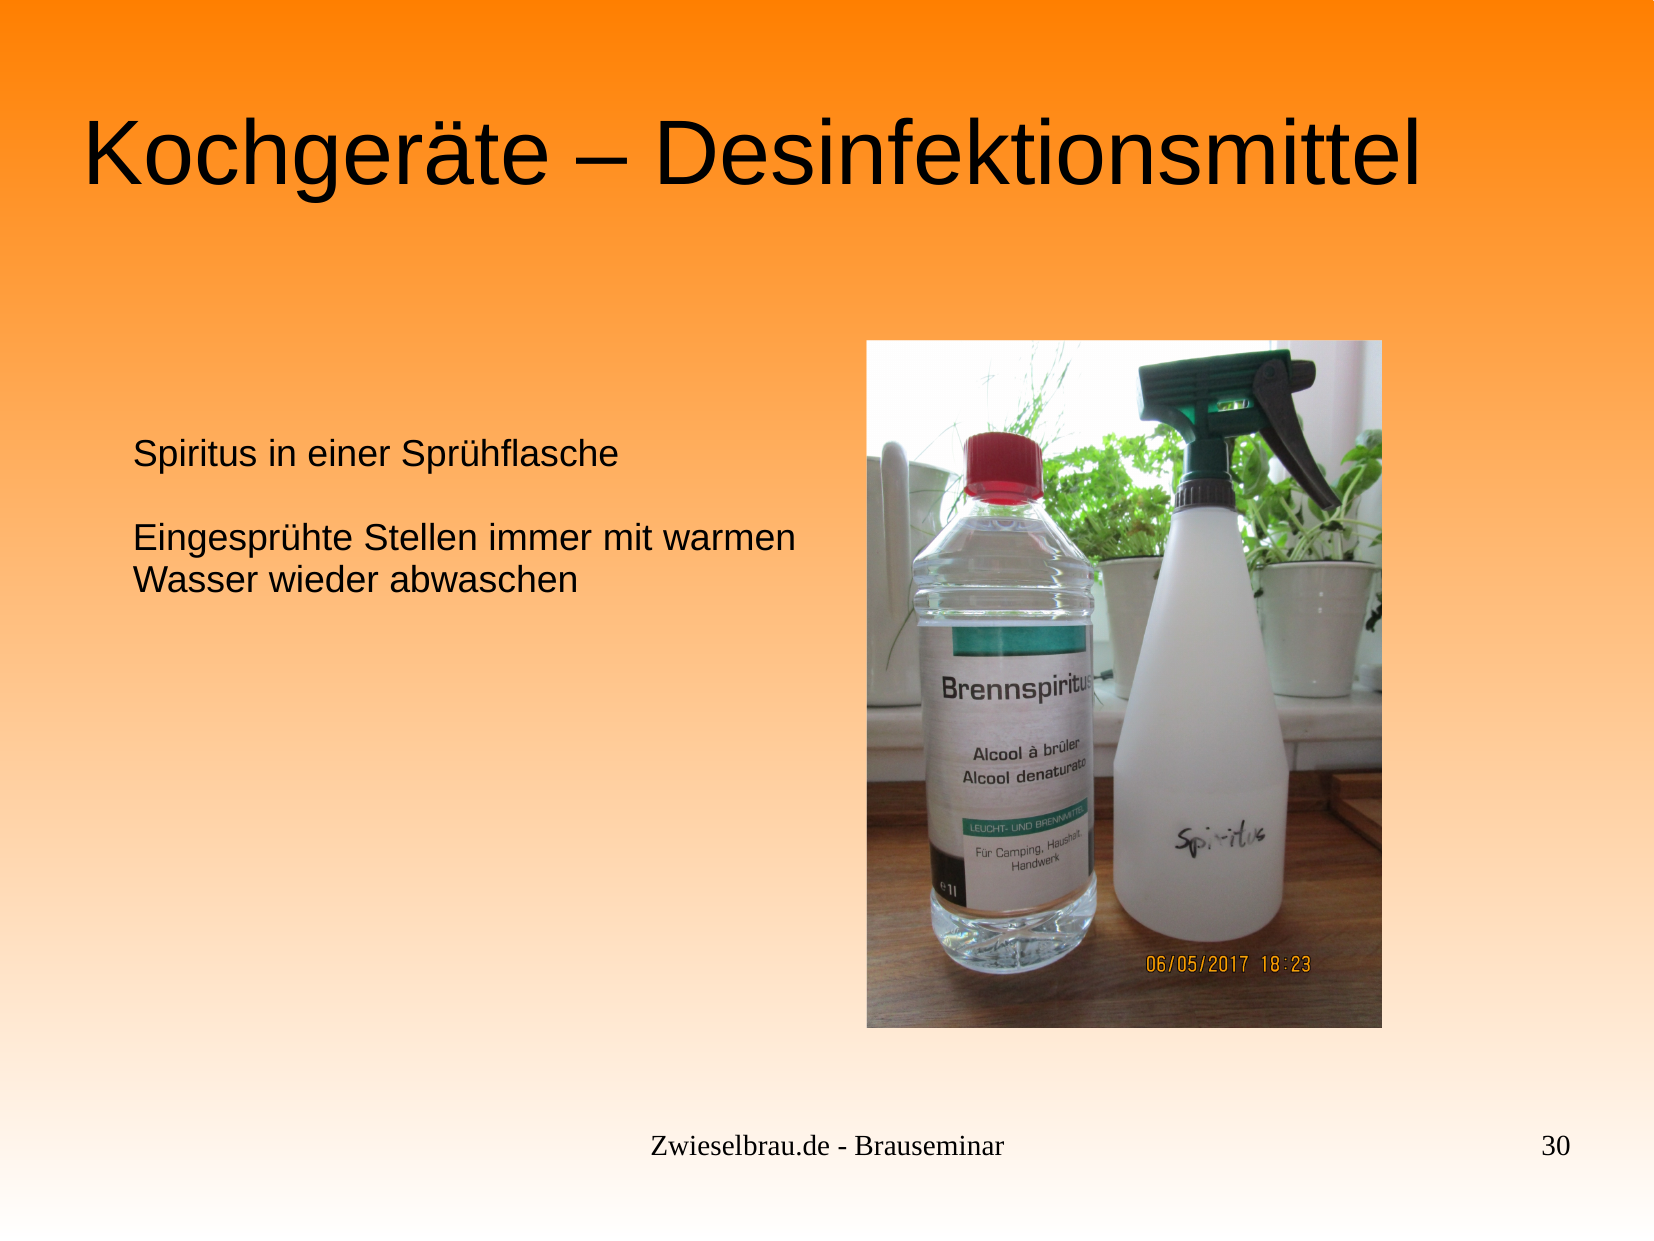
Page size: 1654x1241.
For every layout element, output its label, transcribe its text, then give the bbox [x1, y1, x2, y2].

text_box Spiritus in einer Sprühflasche Eingesprühte Stellen immer mit warmen Wasser wieder abwaschen [118, 425, 815, 745]
title Kochgeräte – Desinfektionsmittel [82, 49, 1619, 257]
picture [866, 340, 1382, 1028]
text_box [212, 256, 1489, 981]
